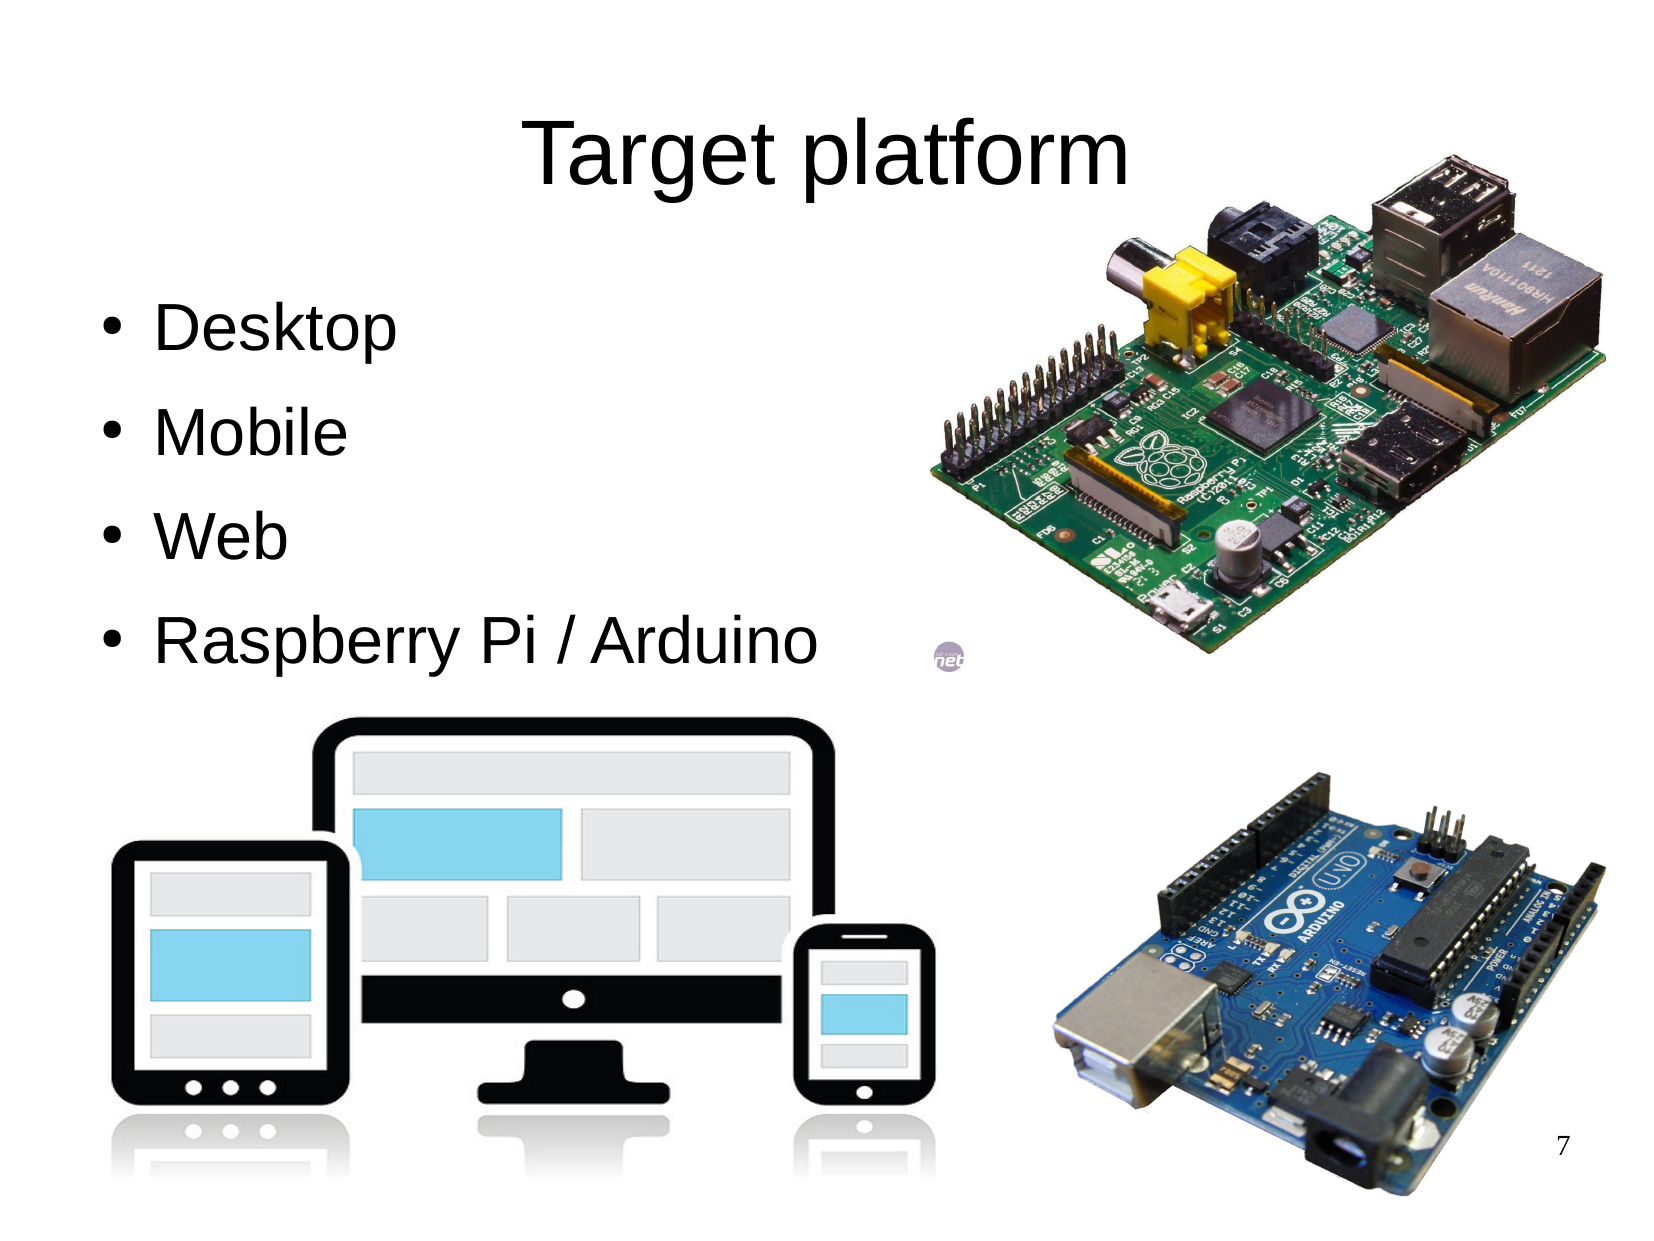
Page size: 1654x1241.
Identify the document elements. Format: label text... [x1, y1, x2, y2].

picture [930, 134, 1606, 676]
picture [10, 704, 1652, 1241]
title Target platform [82, 49, 1571, 257]
list Desktop Mobile Web Raspberry Pi / Arduino [82, 290, 1571, 731]
